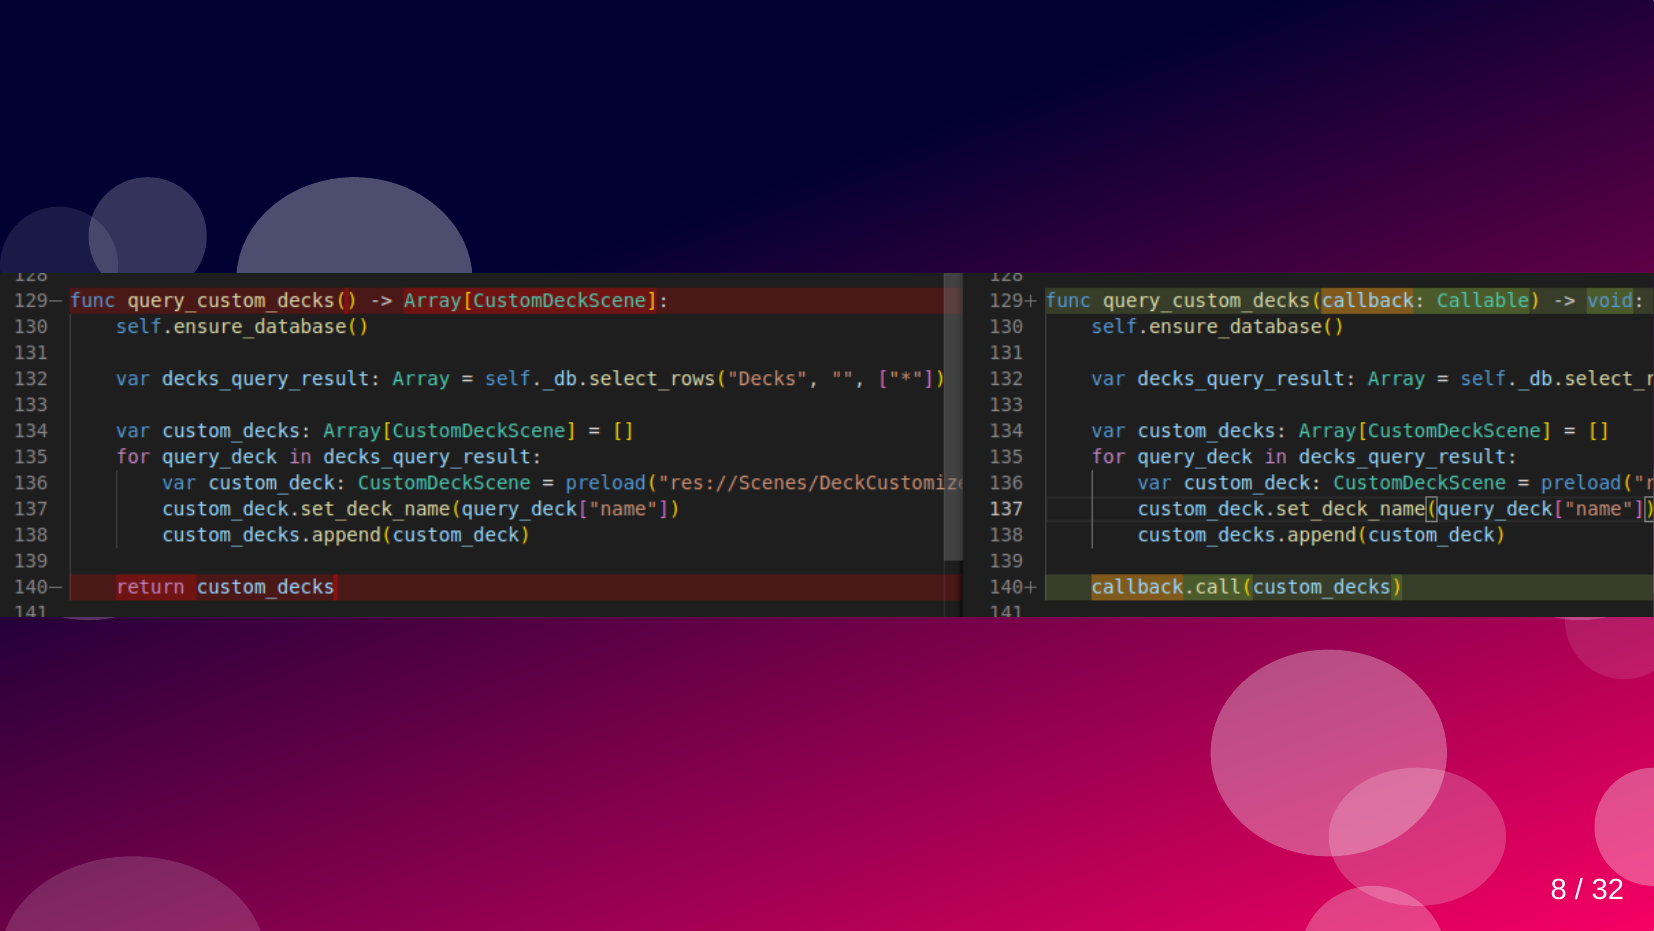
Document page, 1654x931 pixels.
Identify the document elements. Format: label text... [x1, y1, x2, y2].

list Vidt forskellige krav til serveradministration [88, 617, 1565, 783]
picture [0, 273, 1654, 617]
title Har vi løst noget? [88, 236, 1565, 273]
